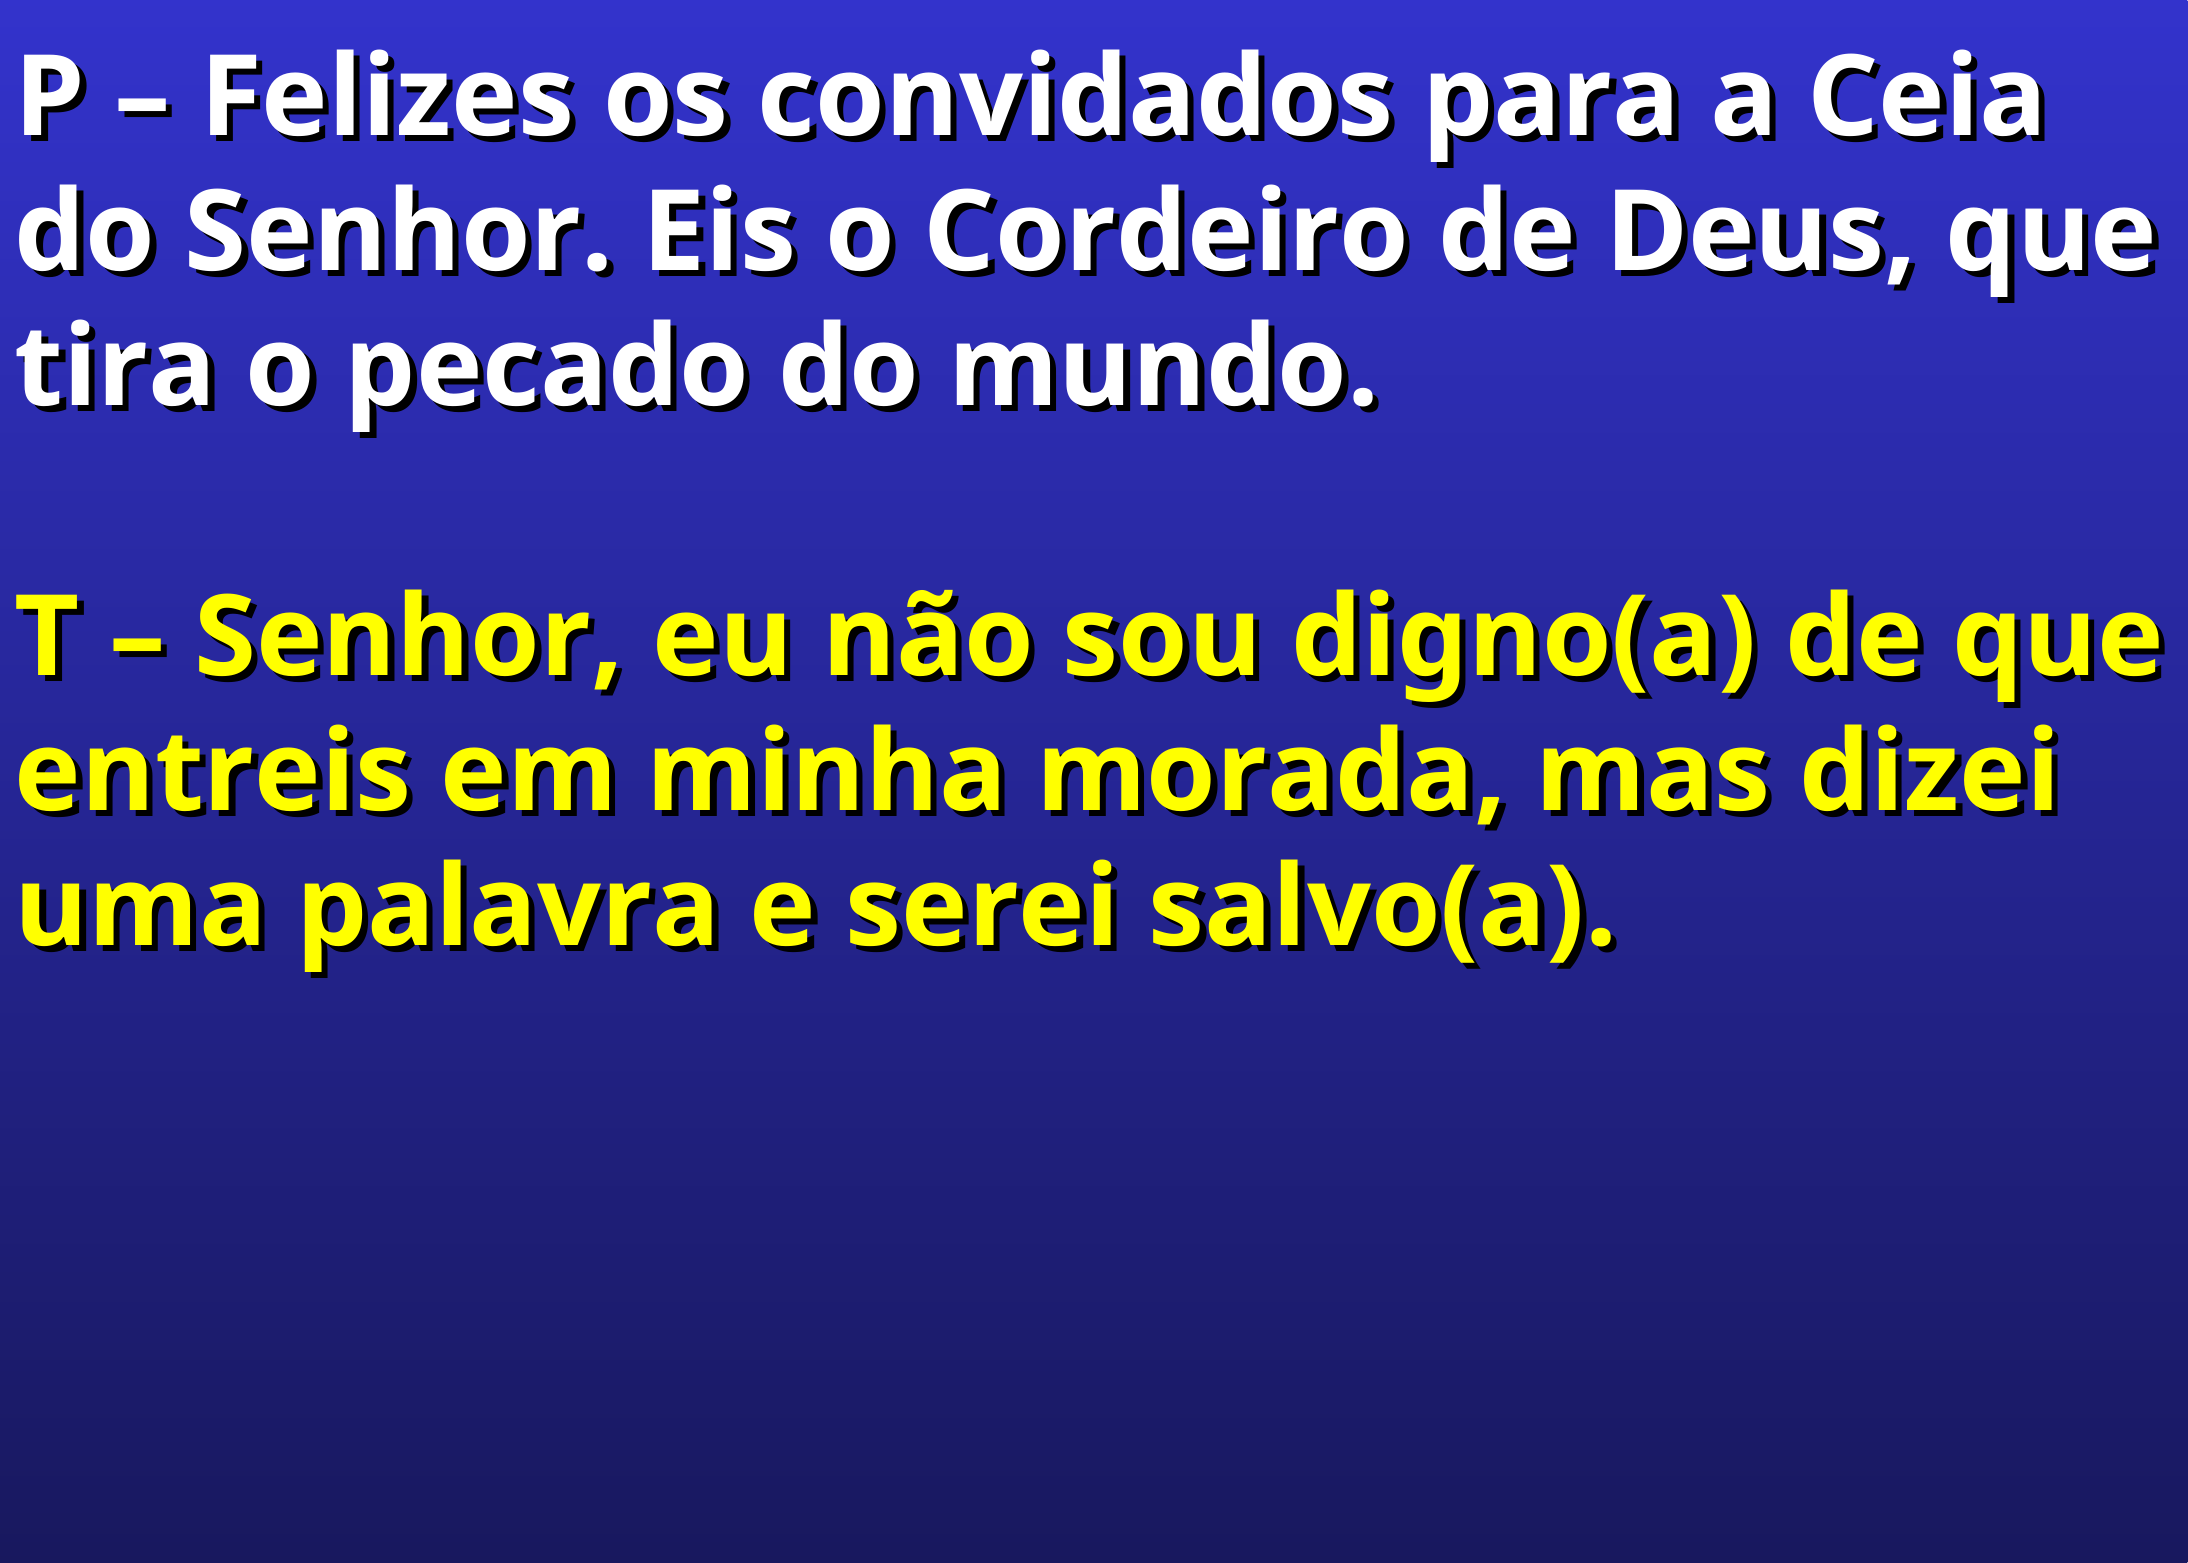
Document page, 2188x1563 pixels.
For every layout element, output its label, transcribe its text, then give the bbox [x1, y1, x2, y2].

text_box P – Felizes os convidados para a Ceia do Senhor. Eis o Cordeiro de Deus, que tira o pecado do mundo. T – Senhor, eu não sou digno(a) de que entreis em minha morada, mas dizei uma palavra e serei salvo(a). [0, 15, 2188, 976]
